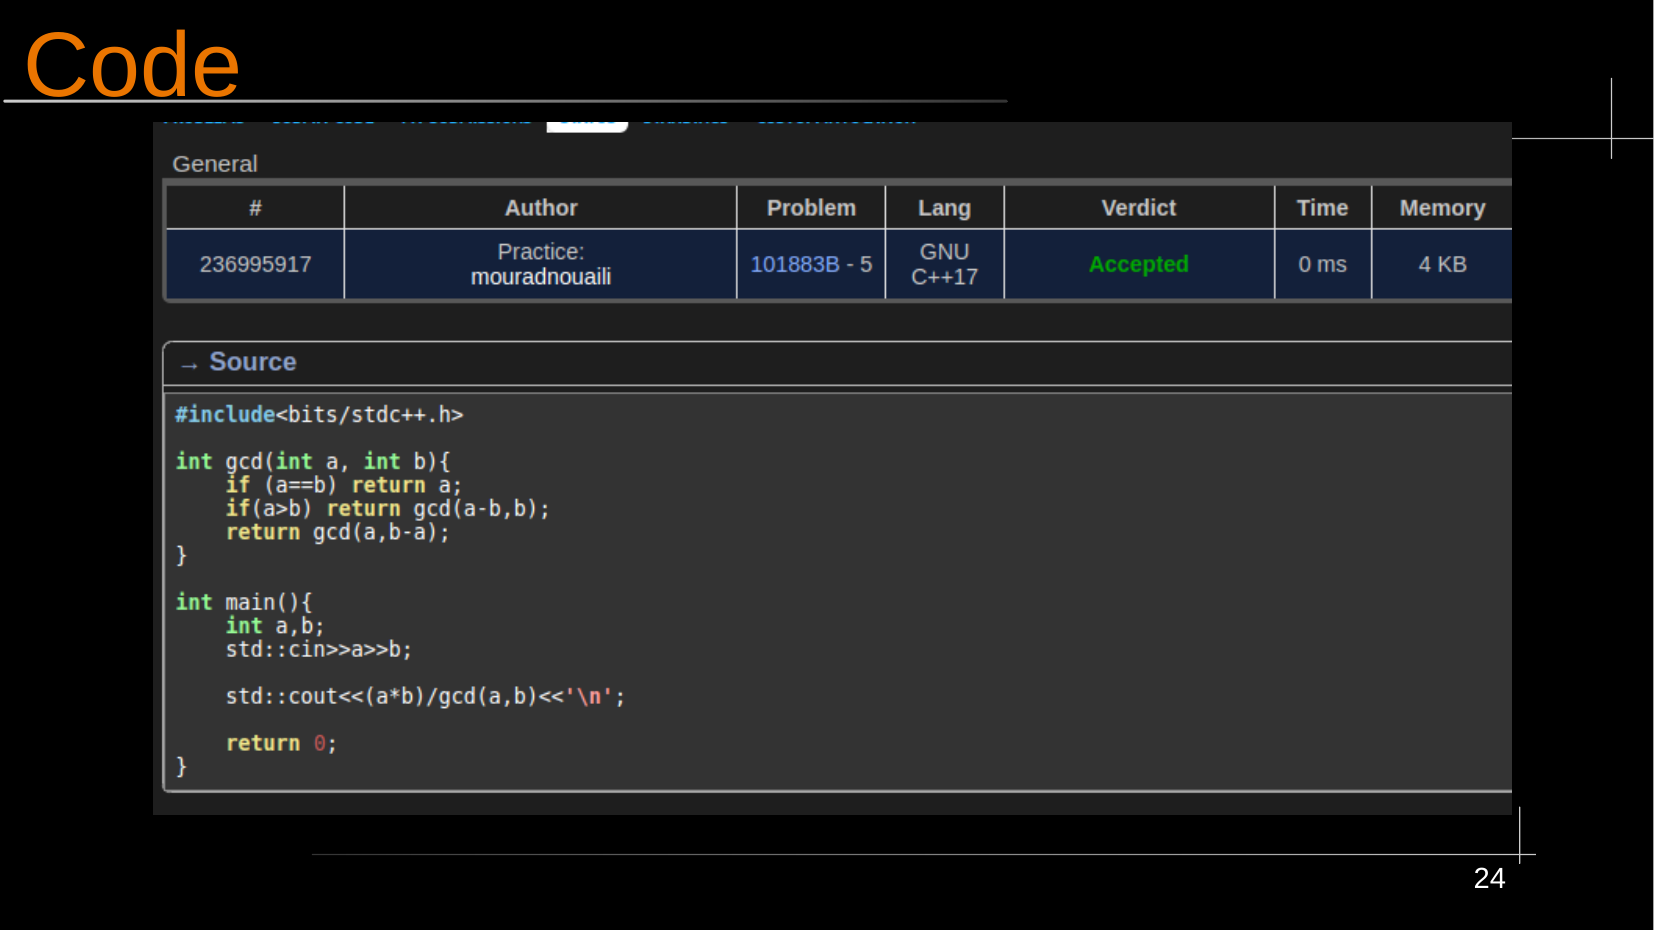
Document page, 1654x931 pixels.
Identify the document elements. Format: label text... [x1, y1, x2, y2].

picture [153, 122, 1512, 815]
title Code [23, 11, 1589, 119]
